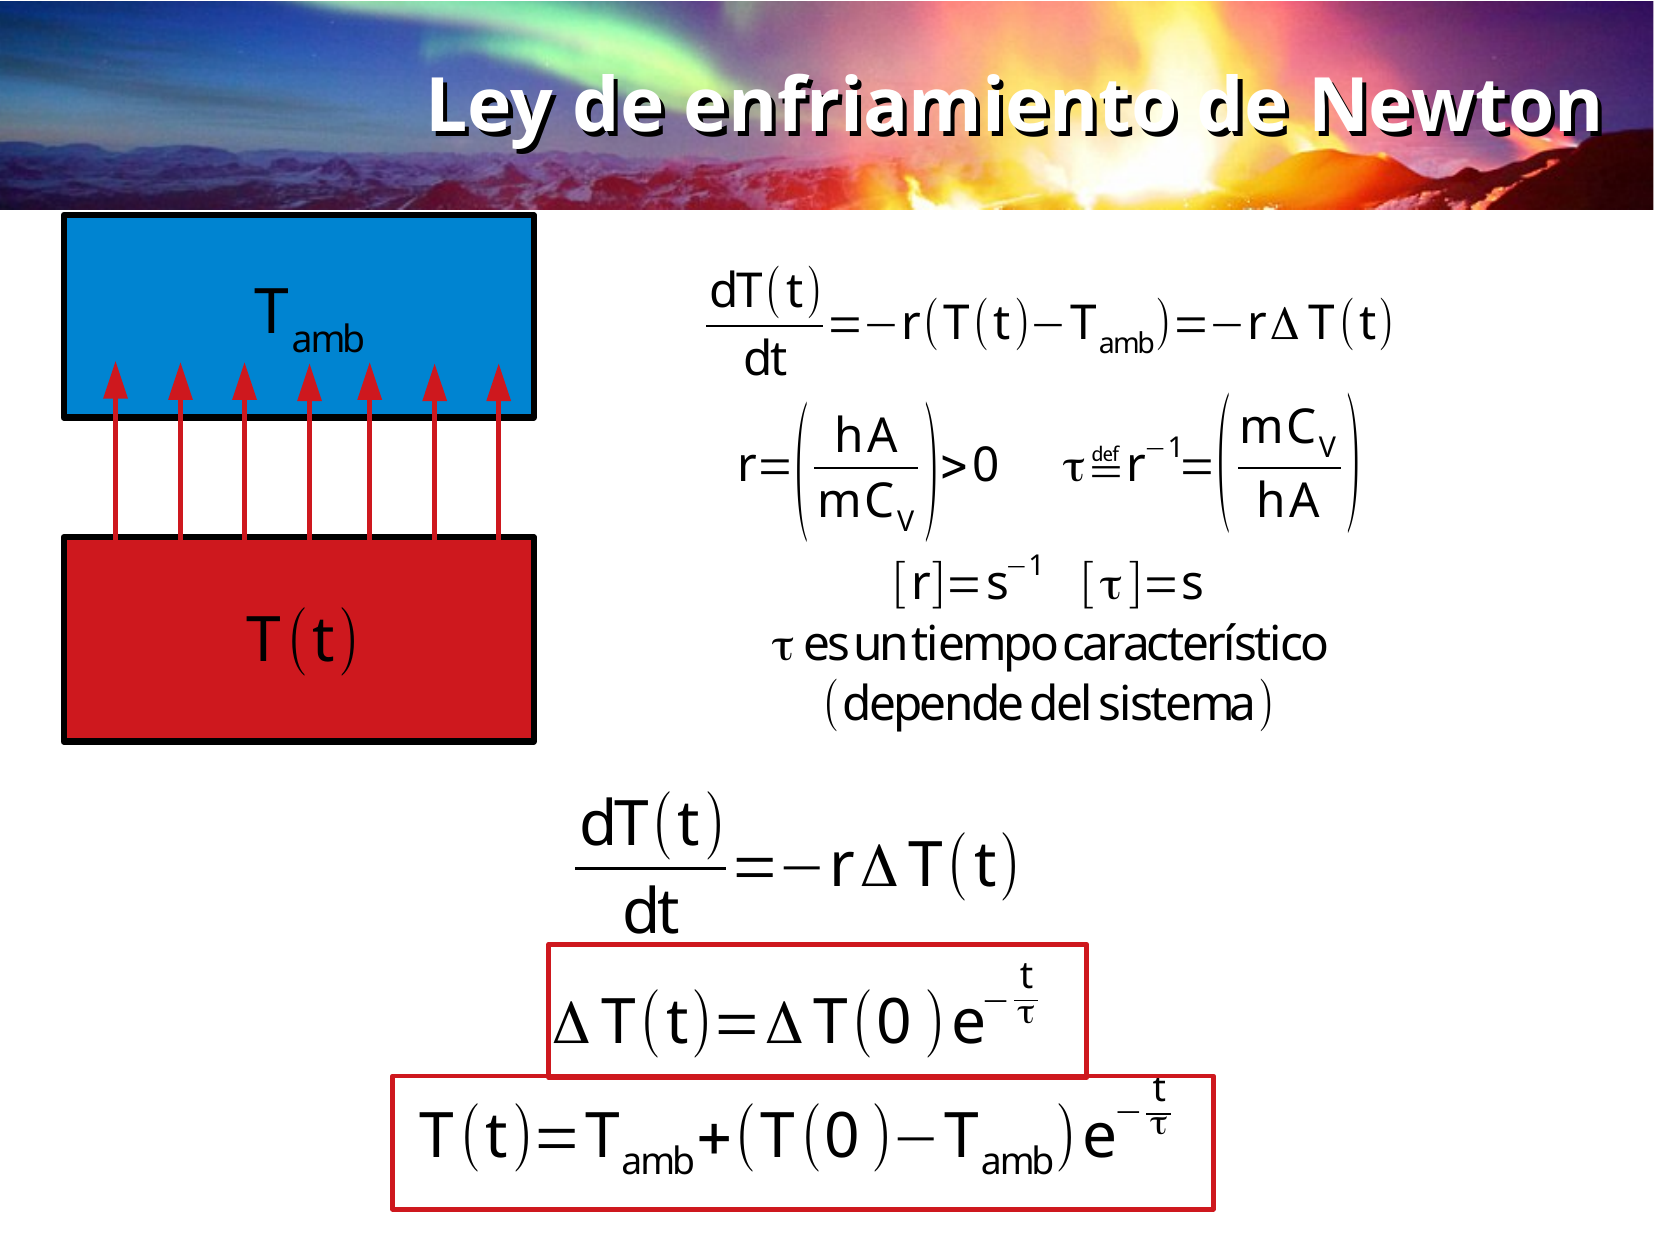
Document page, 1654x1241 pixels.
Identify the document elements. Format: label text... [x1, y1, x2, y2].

chart [238, 601, 366, 680]
chart [551, 947, 1084, 1074]
chart [246, 273, 370, 362]
text_box [63, 537, 534, 742]
title Ley de enfriamiento de Newton [45, 15, 1606, 191]
chart [412, 1078, 1179, 1184]
picture [0, 1, 1654, 210]
chart [698, 262, 1401, 735]
text_box [63, 215, 534, 418]
chart [412, 785, 1179, 1074]
text_box [395, 1160, 1211, 1207]
text_box [1, 1160, 1649, 1240]
